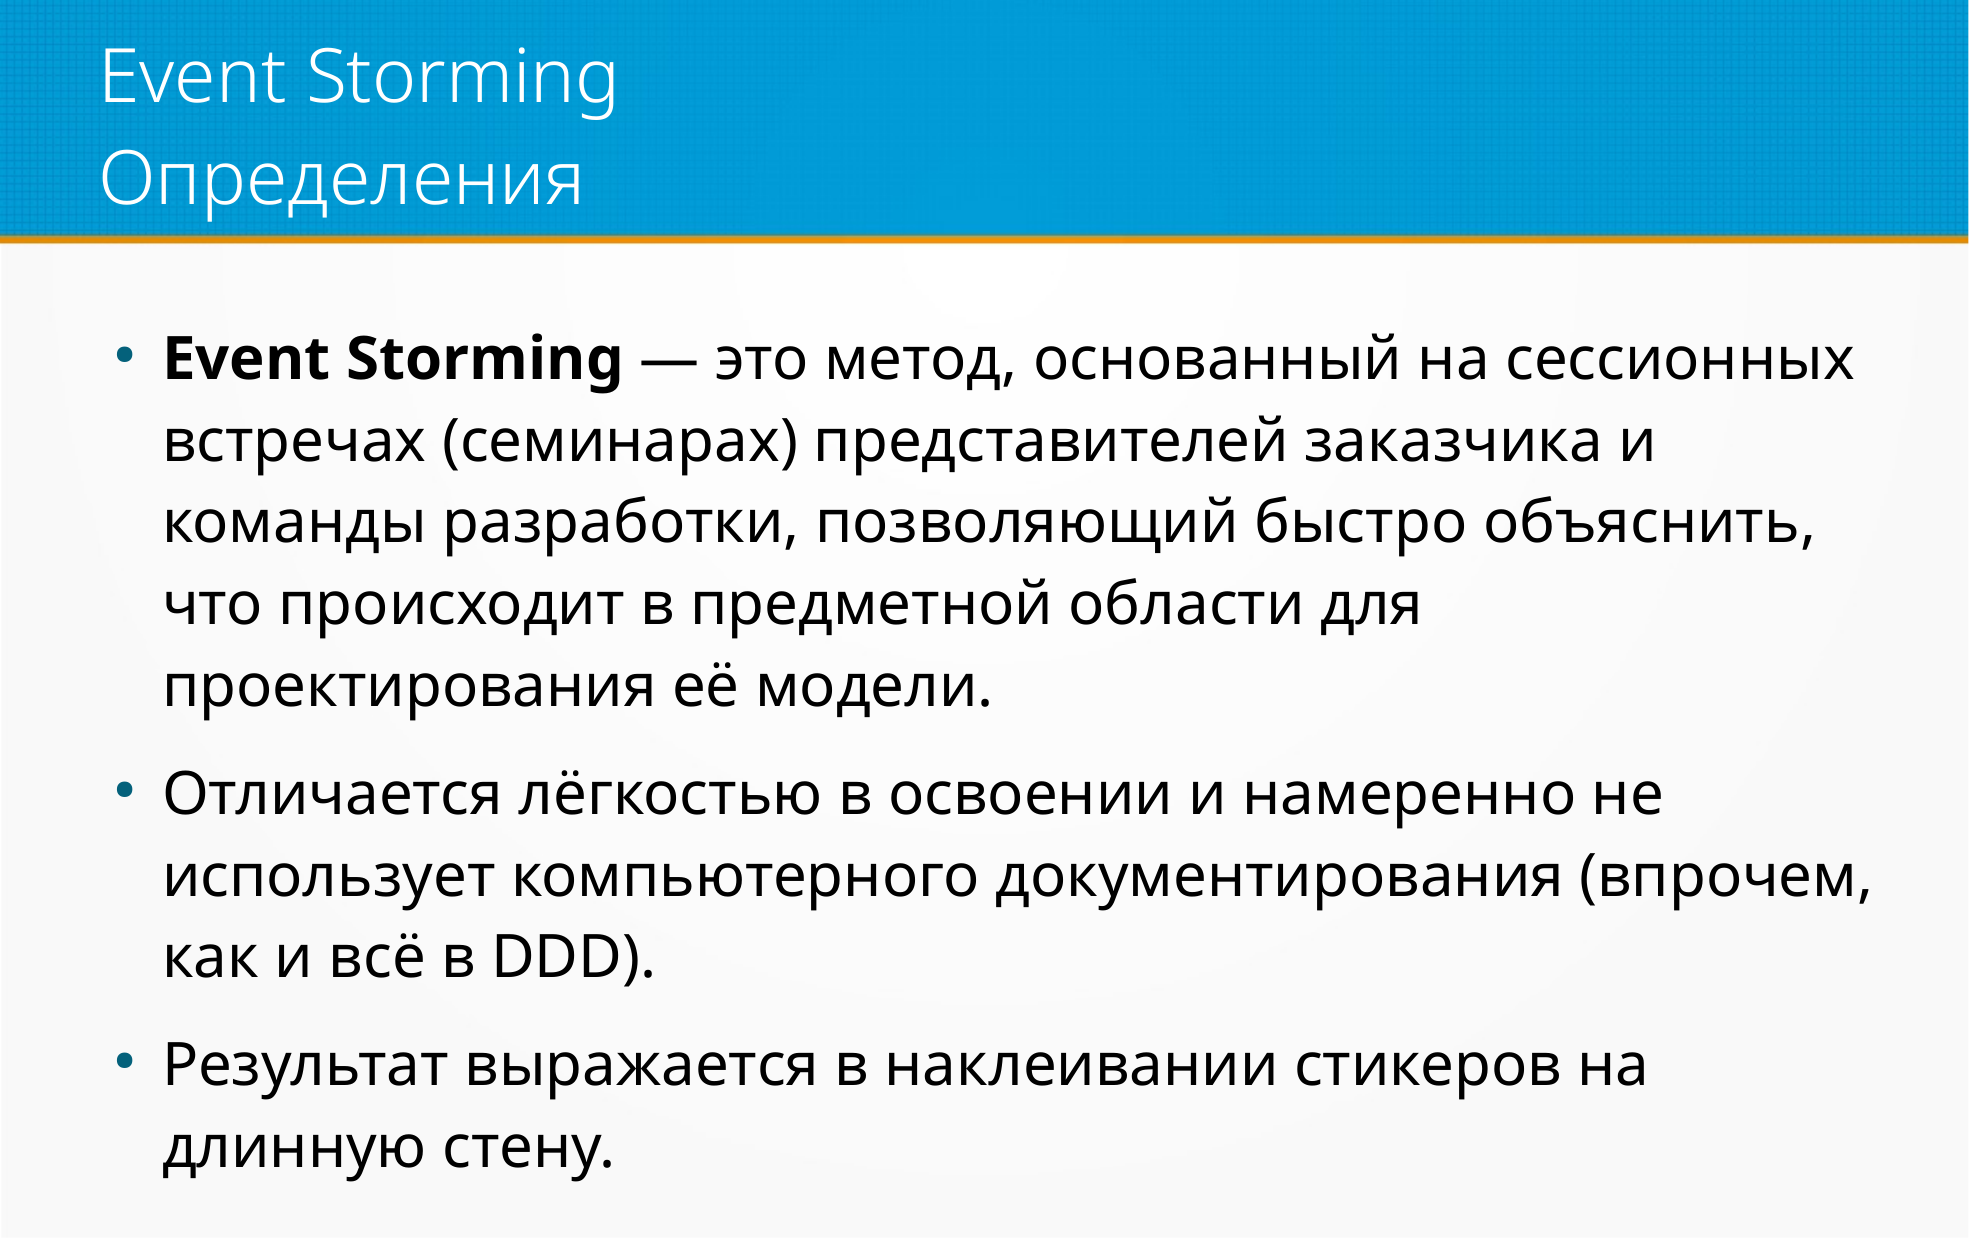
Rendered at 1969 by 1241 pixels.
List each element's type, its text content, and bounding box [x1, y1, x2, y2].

list Event Storming — это метод, основанный на сессионных встречах (семинарах) представителей заказчика и команды разработки, позволяющий быстро объяснить, что происходит в предметной области для проектирования её модели. Отличается лёгкостью в освоении и намеренно не использует компьютерного документирования (впрочем, как и всё в DDD). Результат выражается в наклеивании стикеров на длинную стену. [98, 315, 1902, 1193]
picture [0, 233, 1969, 1241]
title Event Storming Определения [98, 19, 1870, 227]
